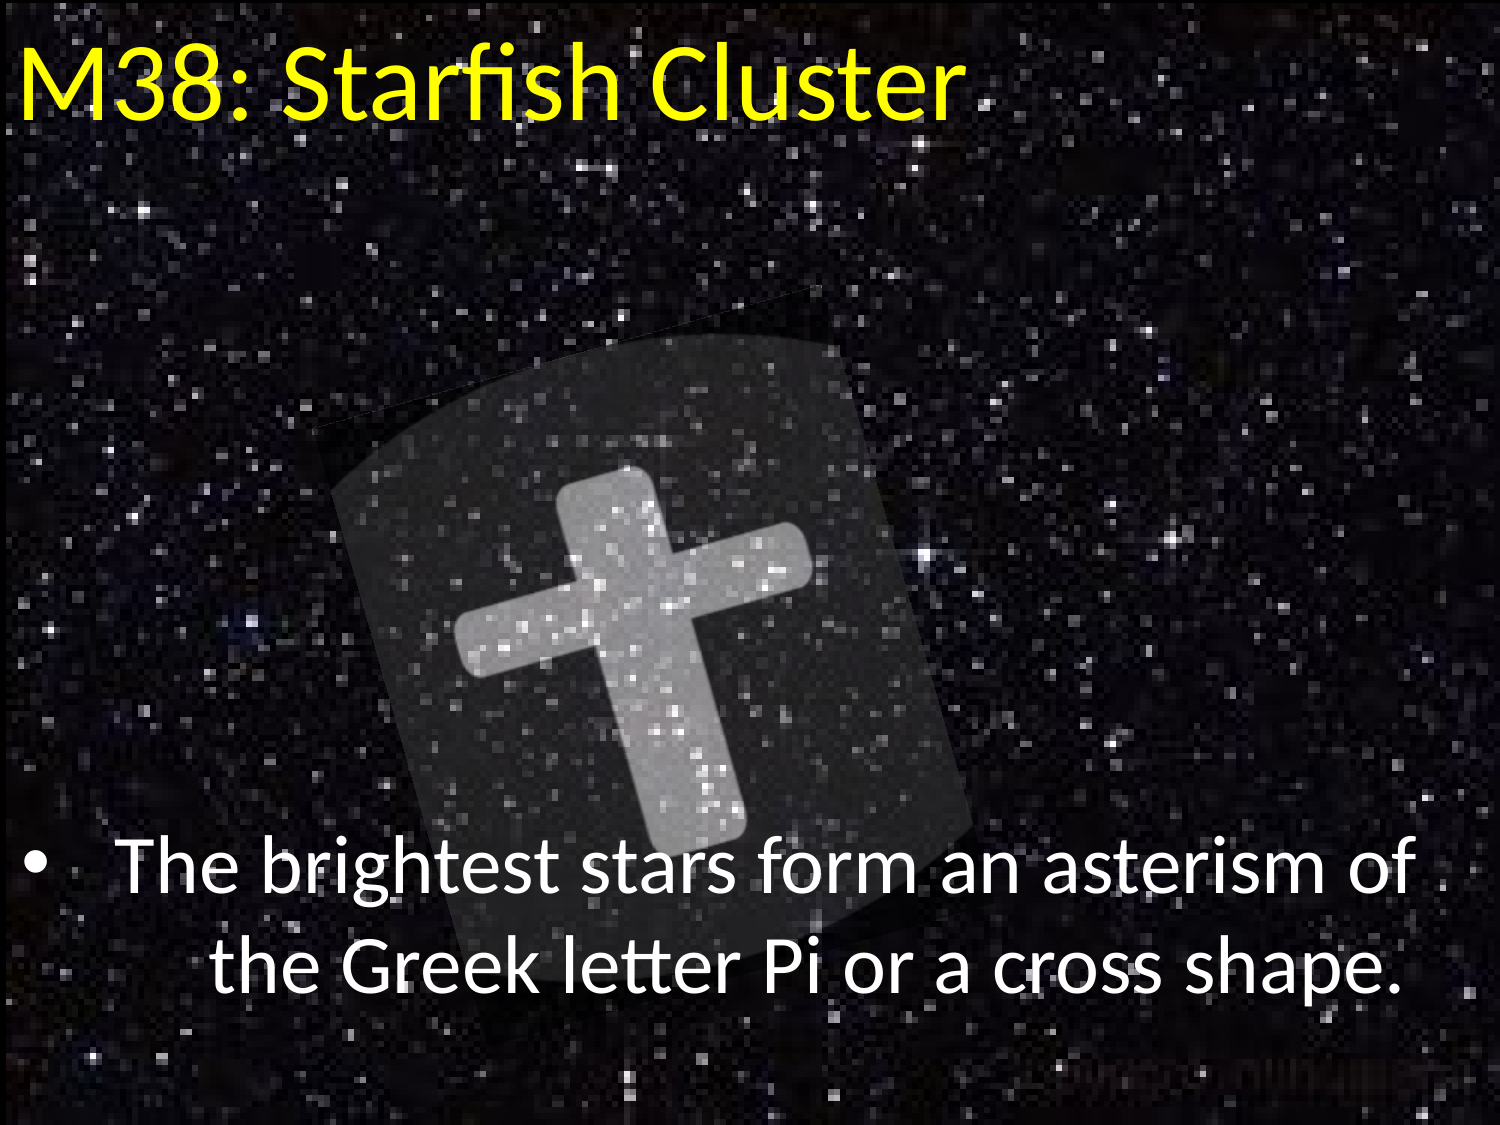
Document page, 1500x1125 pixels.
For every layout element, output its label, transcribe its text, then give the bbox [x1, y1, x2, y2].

picture [6, 3, 1500, 1125]
text_box M38: Starfish Cluster [0, 0, 1375, 152]
text_box The brightest stars form an asterism of the Greek letter Pi or a cross shape. [6, 802, 1441, 1021]
